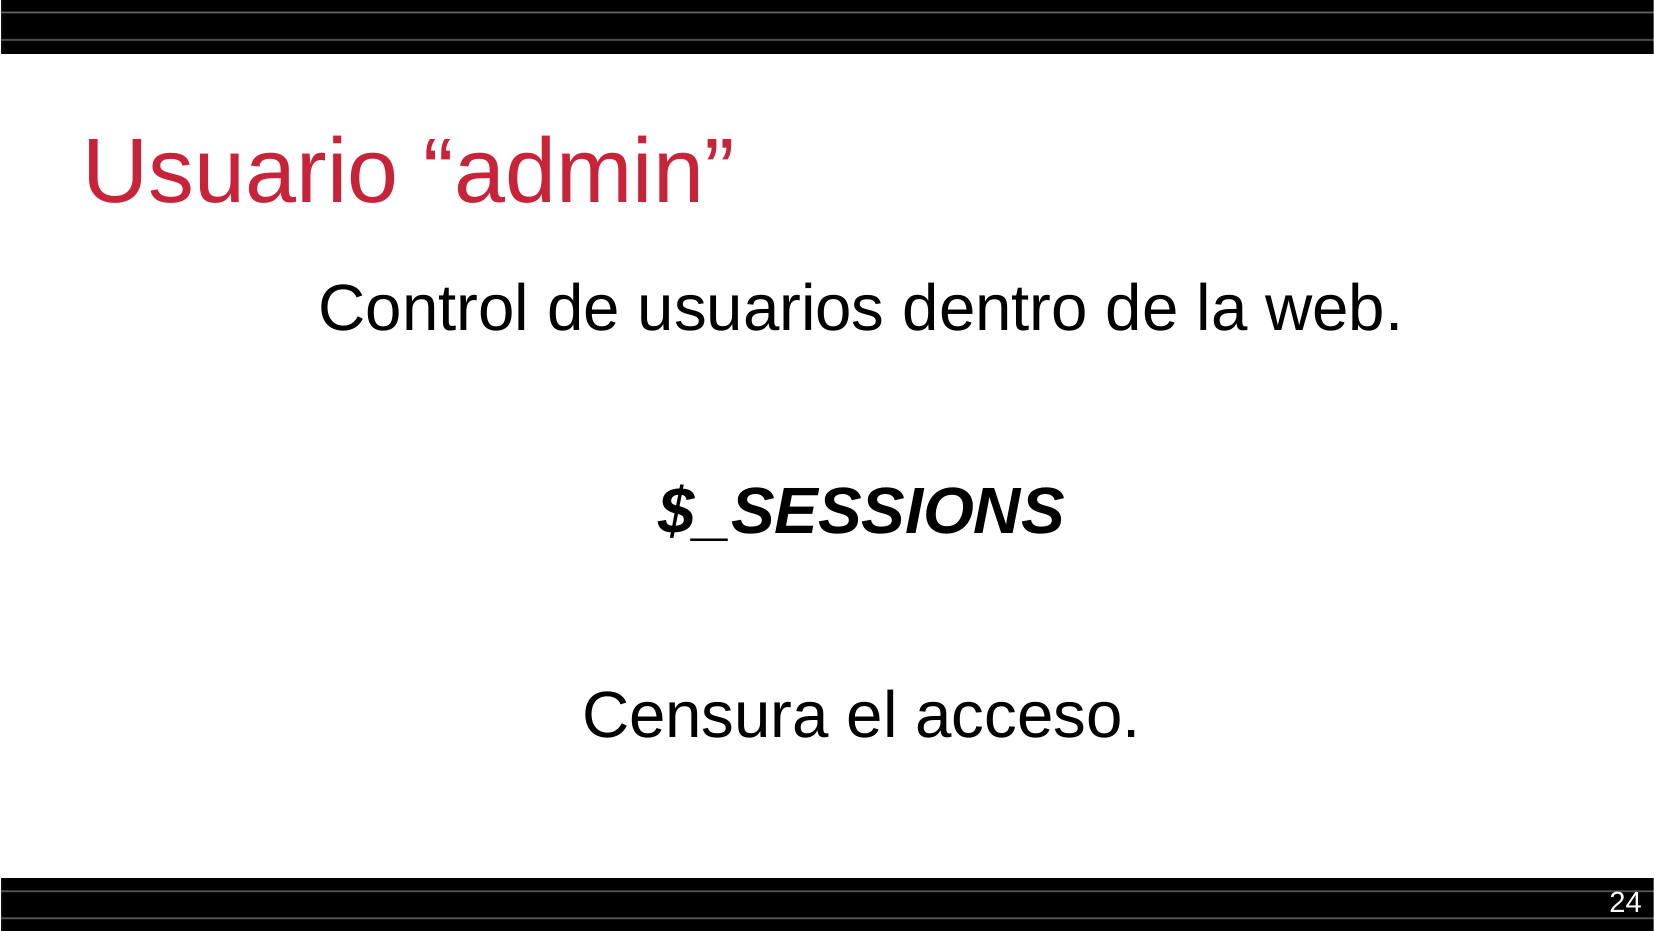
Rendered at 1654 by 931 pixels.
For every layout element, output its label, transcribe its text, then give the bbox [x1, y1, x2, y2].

picture [1, 0, 1654, 54]
list Control de usuarios dentro de la web. $_SESSIONS Censura el acceso. [82, 271, 1571, 758]
title Usuario “admin” [82, 92, 1571, 249]
picture [1, 878, 1654, 931]
